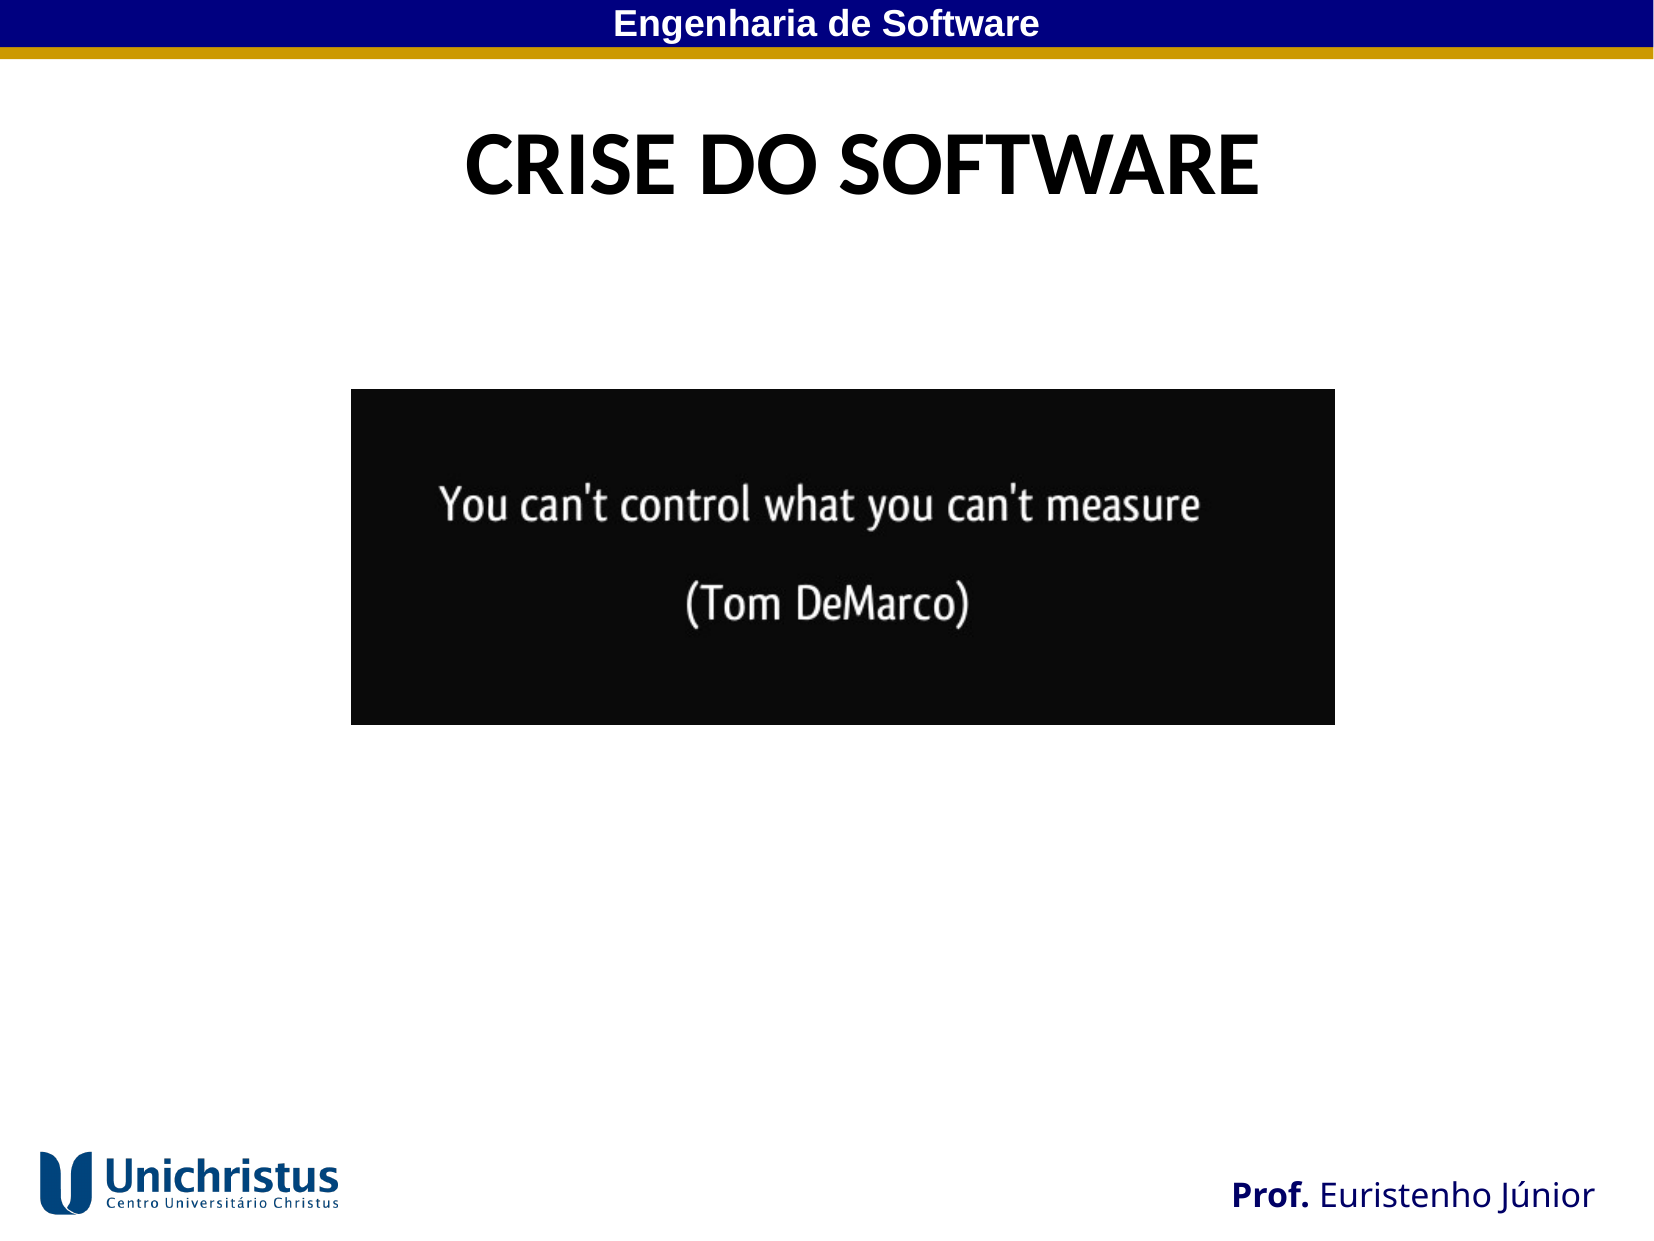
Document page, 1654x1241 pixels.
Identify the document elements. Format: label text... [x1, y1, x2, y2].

text_box Engenharia de Software [0, 0, 1654, 48]
picture [35, 1148, 343, 1217]
picture [351, 389, 1335, 725]
title CRISE DO SOFTWARE [188, 95, 1539, 223]
text_box Prof. Euristenho Júnior [1216, 1163, 1654, 1224]
text_box [0, 48, 1654, 60]
